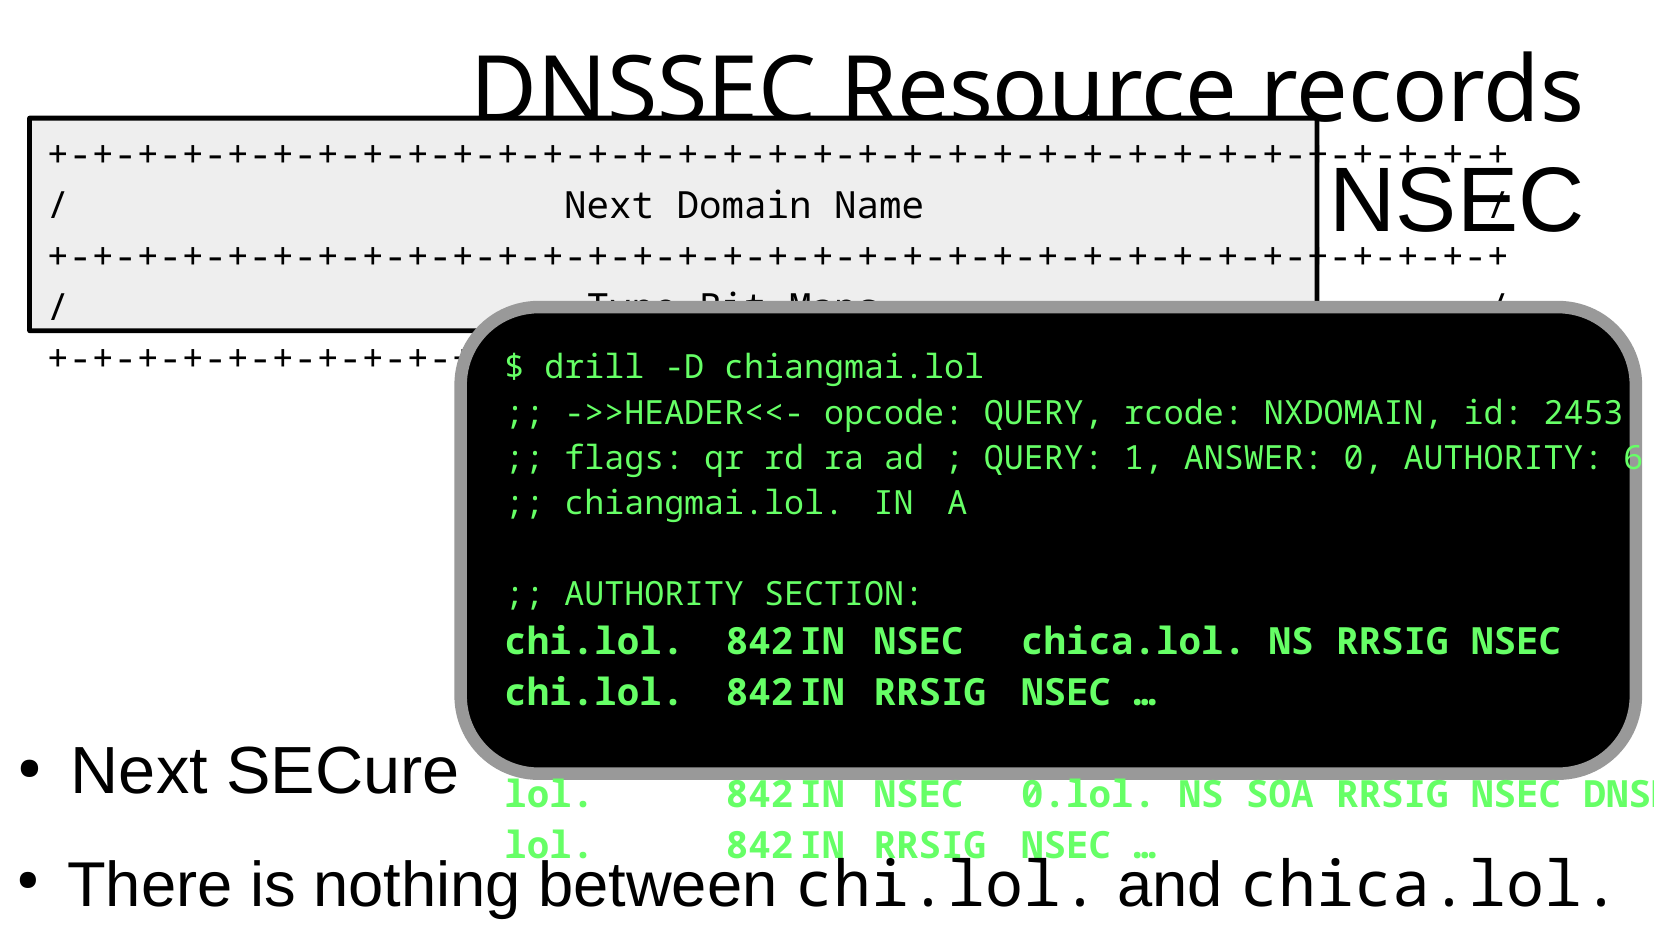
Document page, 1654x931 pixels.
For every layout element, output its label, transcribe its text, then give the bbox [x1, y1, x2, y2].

text_box +-+-+-+-+-+-+-+-+-+-+-+-+-+-+-+-+-+-+-+-+-+-+-+-+-+-+-+-+-+-+-+-+ / Next Domain Name / +-+-+-+-+-+-+-+-+-+-+-+-+-+-+-+-+-+-+-+-+-+-+-+-+-+-+-+-+-+-+-+-+ / Type Bit Maps / +-+-+-+-+-+-+-+-+-+-+-+-+-+-+-+-+-+-+-+-+-+-+-+-+-+-+-+-+-+-+-+-+ [29, 118, 1317, 331]
list Next SECure [0, 732, 461, 892]
text_box $ drill -D chiangmai.lol ;; ->>HEADER<<- opcode: QUERY, rcode: NXDOMAIN, id: 2453 ;; flags: qr rd ra ad ; QUERY: 1, ANSWER: 0, AUTHORITY: 6 ;; chiangmai.lol. IN A ;; AUTHORITY SECTION: chi.lol. 842 IN NSEC chica.lol. NS RRSIG NSEC chi.lol. 842 IN RRSIG NSEC … lol. 842 IN NSEC 0.lol. NS SOA RRSIG NSEC DNSKEY lol. 842 IN RRSIG NSEC … [460, 307, 1636, 774]
title DNSSEC Resource records NSEC [180, 23, 1585, 221]
list There is nothing between chi.lol. and chica.lol. [0, 839, 1642, 931]
